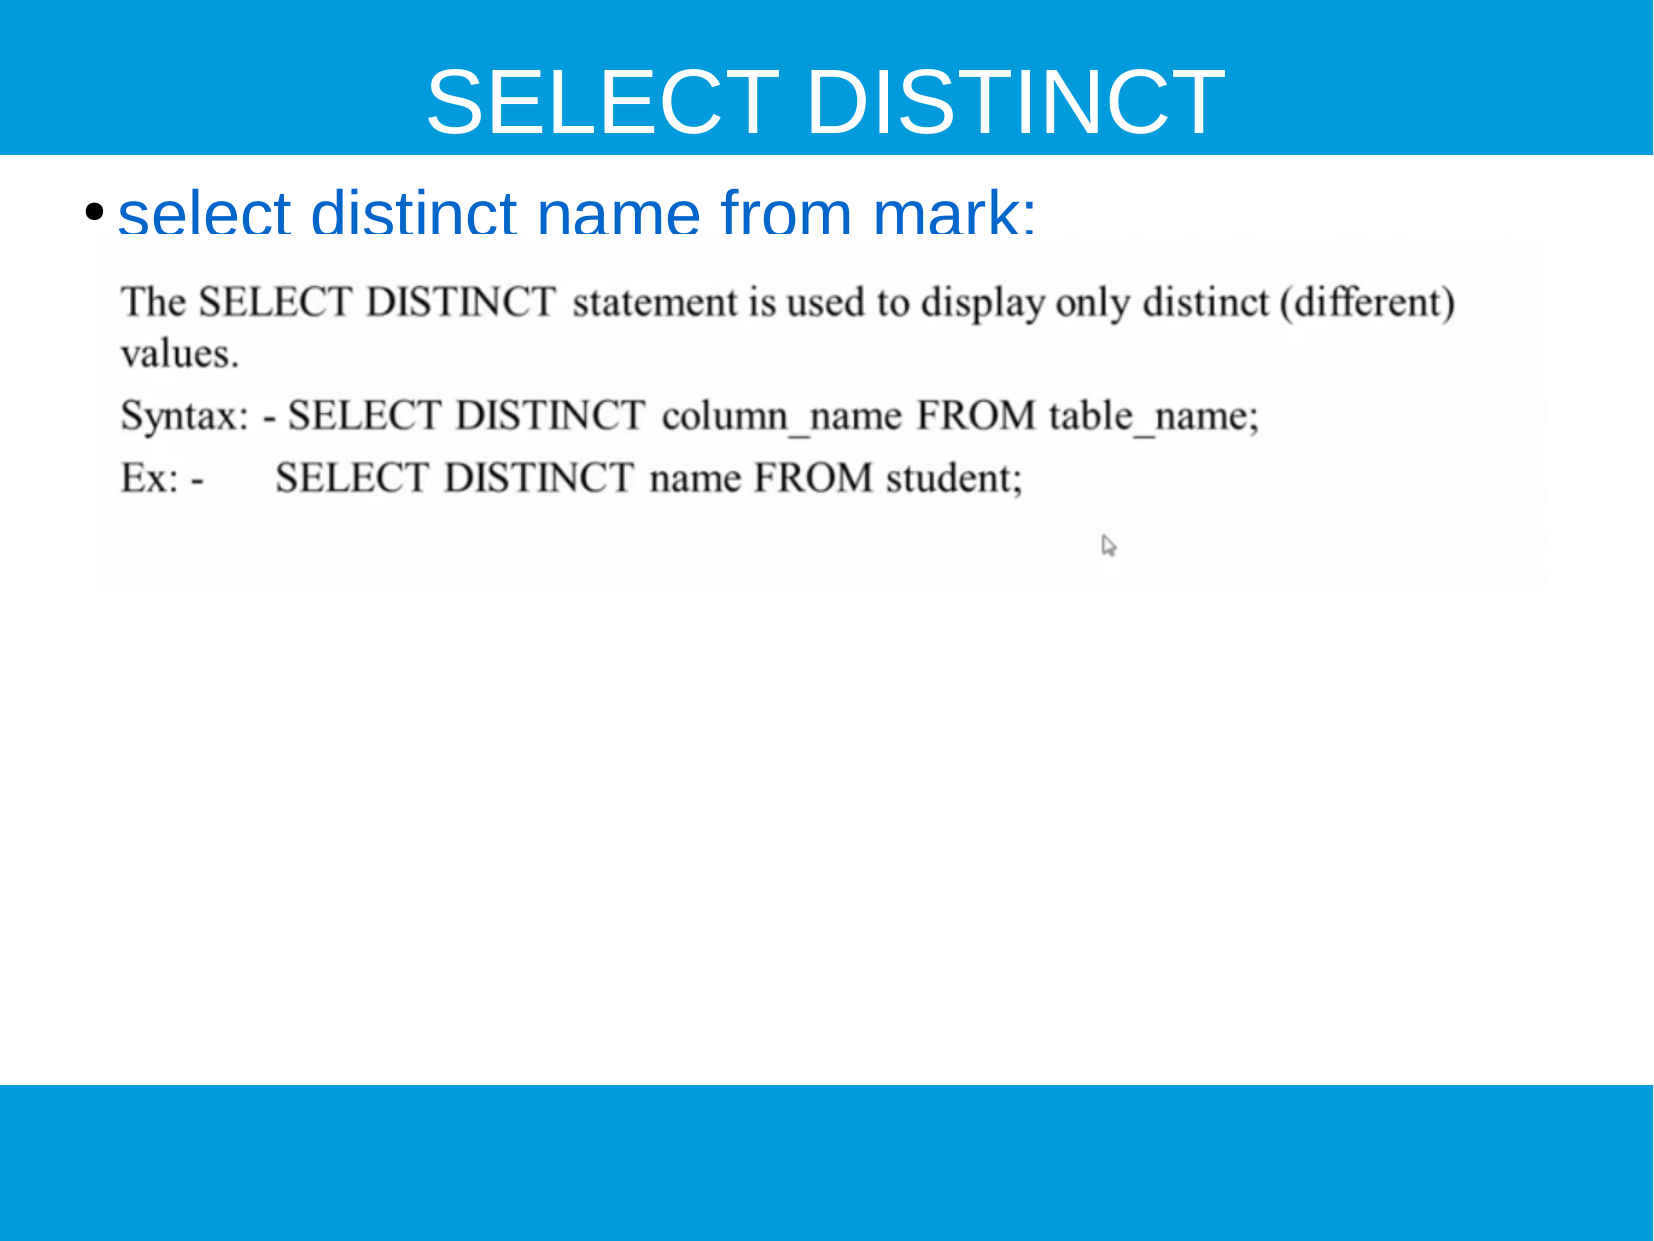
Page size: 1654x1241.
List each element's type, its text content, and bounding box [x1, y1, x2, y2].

picture [94, 234, 1548, 591]
title SELECT DISTINCT [82, 49, 1571, 155]
list select distinct name from mark; [82, 177, 1618, 1063]
